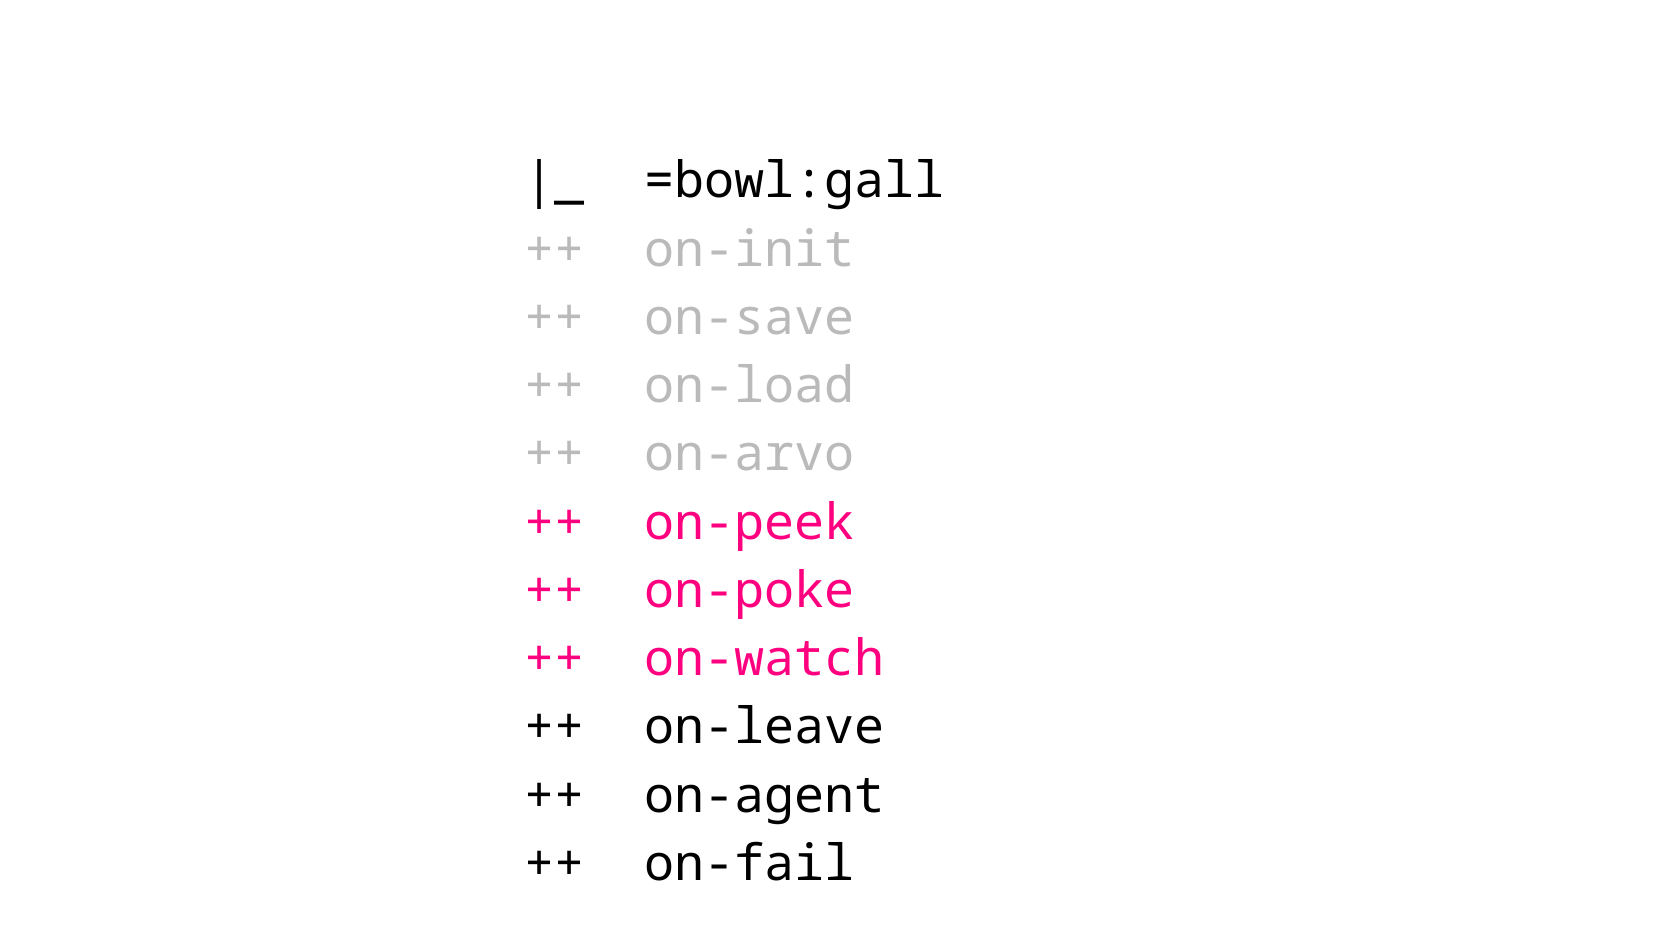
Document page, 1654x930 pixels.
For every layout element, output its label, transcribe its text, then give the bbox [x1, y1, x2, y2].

text_box |_ =bowl:gall ++ on-init ++ on-save ++ on-load ++ on-arvo ++ on-peek ++ on-poke ++ on-watch ++ on-leave ++ on-agent ++ on-fail -- [510, 0, 1638, 930]
